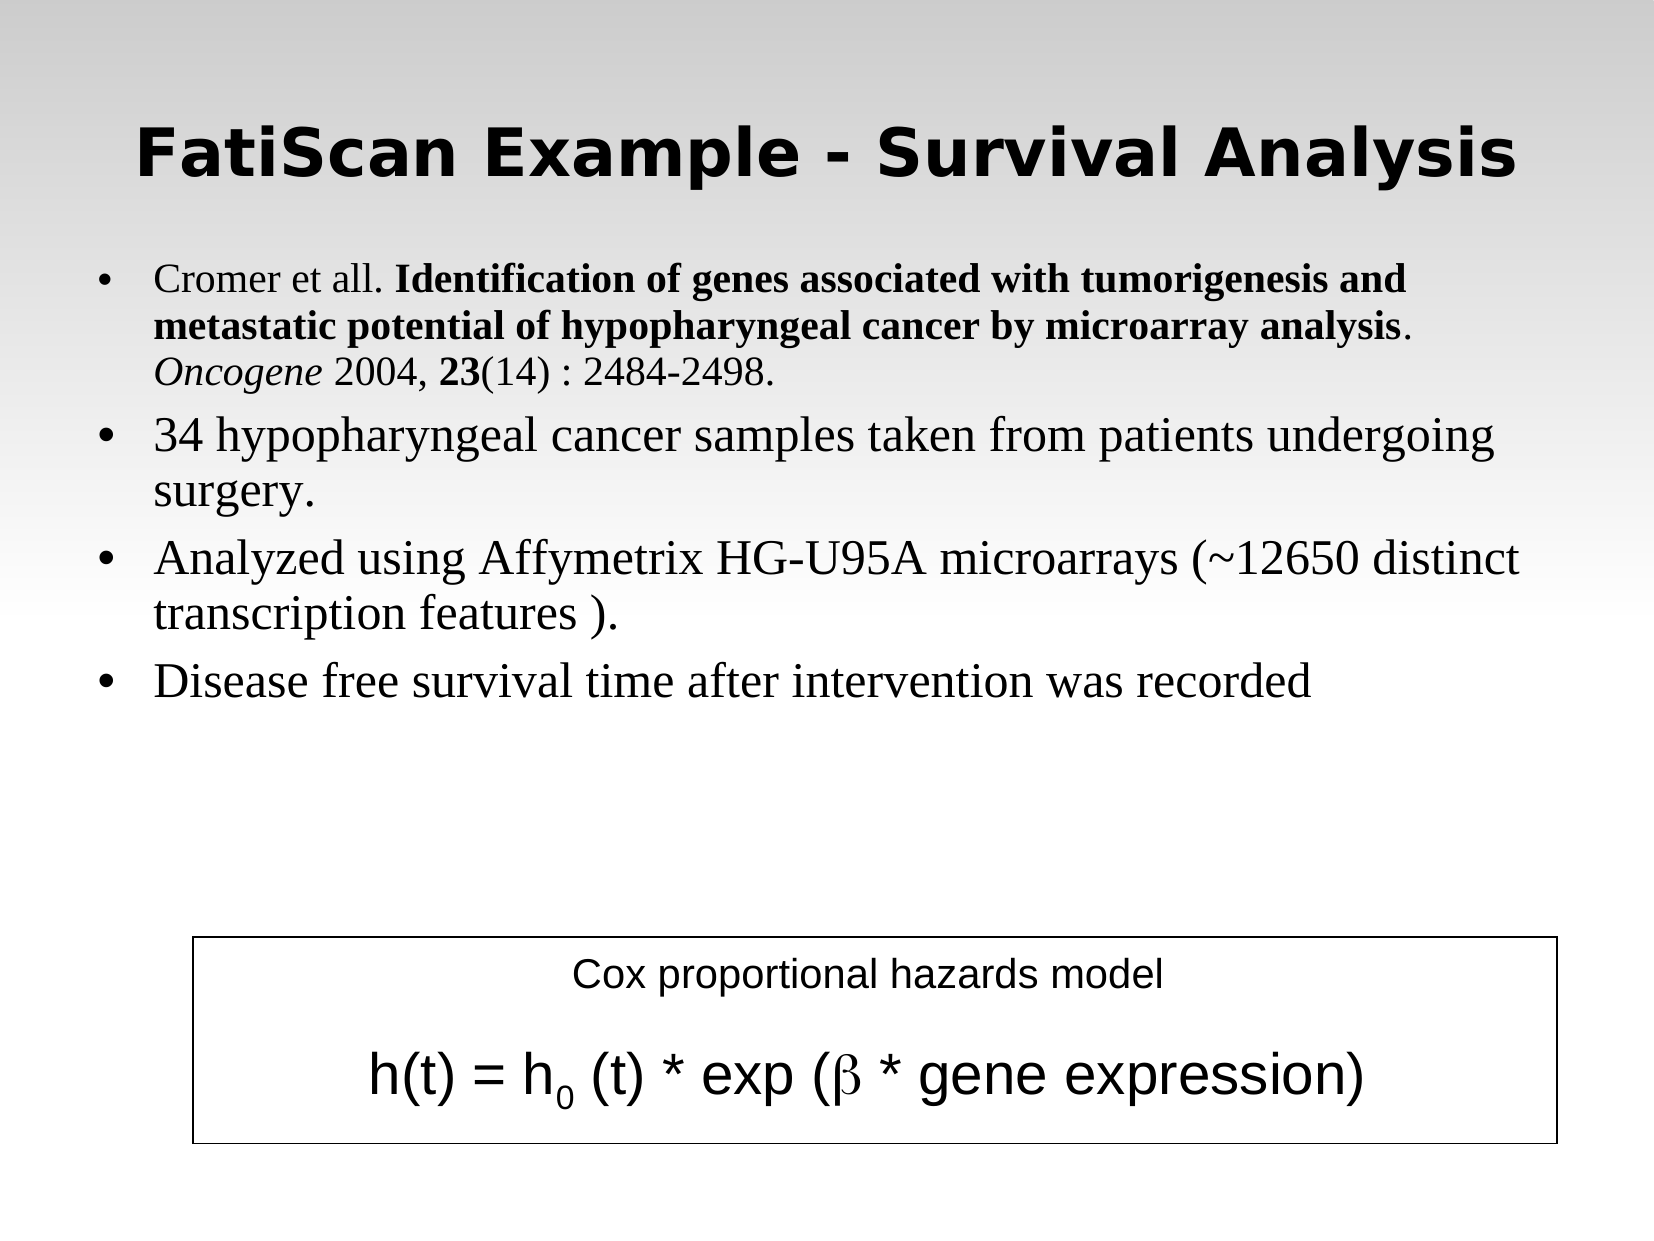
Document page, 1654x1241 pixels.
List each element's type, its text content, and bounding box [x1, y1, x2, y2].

title FatiScan Example - Survival Analysis [82, 49, 1571, 248]
text_box Cox proportional hazards model h(t) = h0 (t) * exp ( * gene expression)‏ [194, 938, 1544, 1124]
list Cromer et all. Identification of genes associated with tumorigenesis and metastatic potential of hypopharyngeal cancer by microarray analysis. Oncogene 2004, 23(14) : 2484-2498. 34 hypopharyngeal cancer samples taken from patients undergoing surgery. Analyzed using Affymetrix HG-U95A microarrays (~12650 distinct transcription features ). Disease free survival time after intervention was recorded [82, 248, 1571, 1067]
